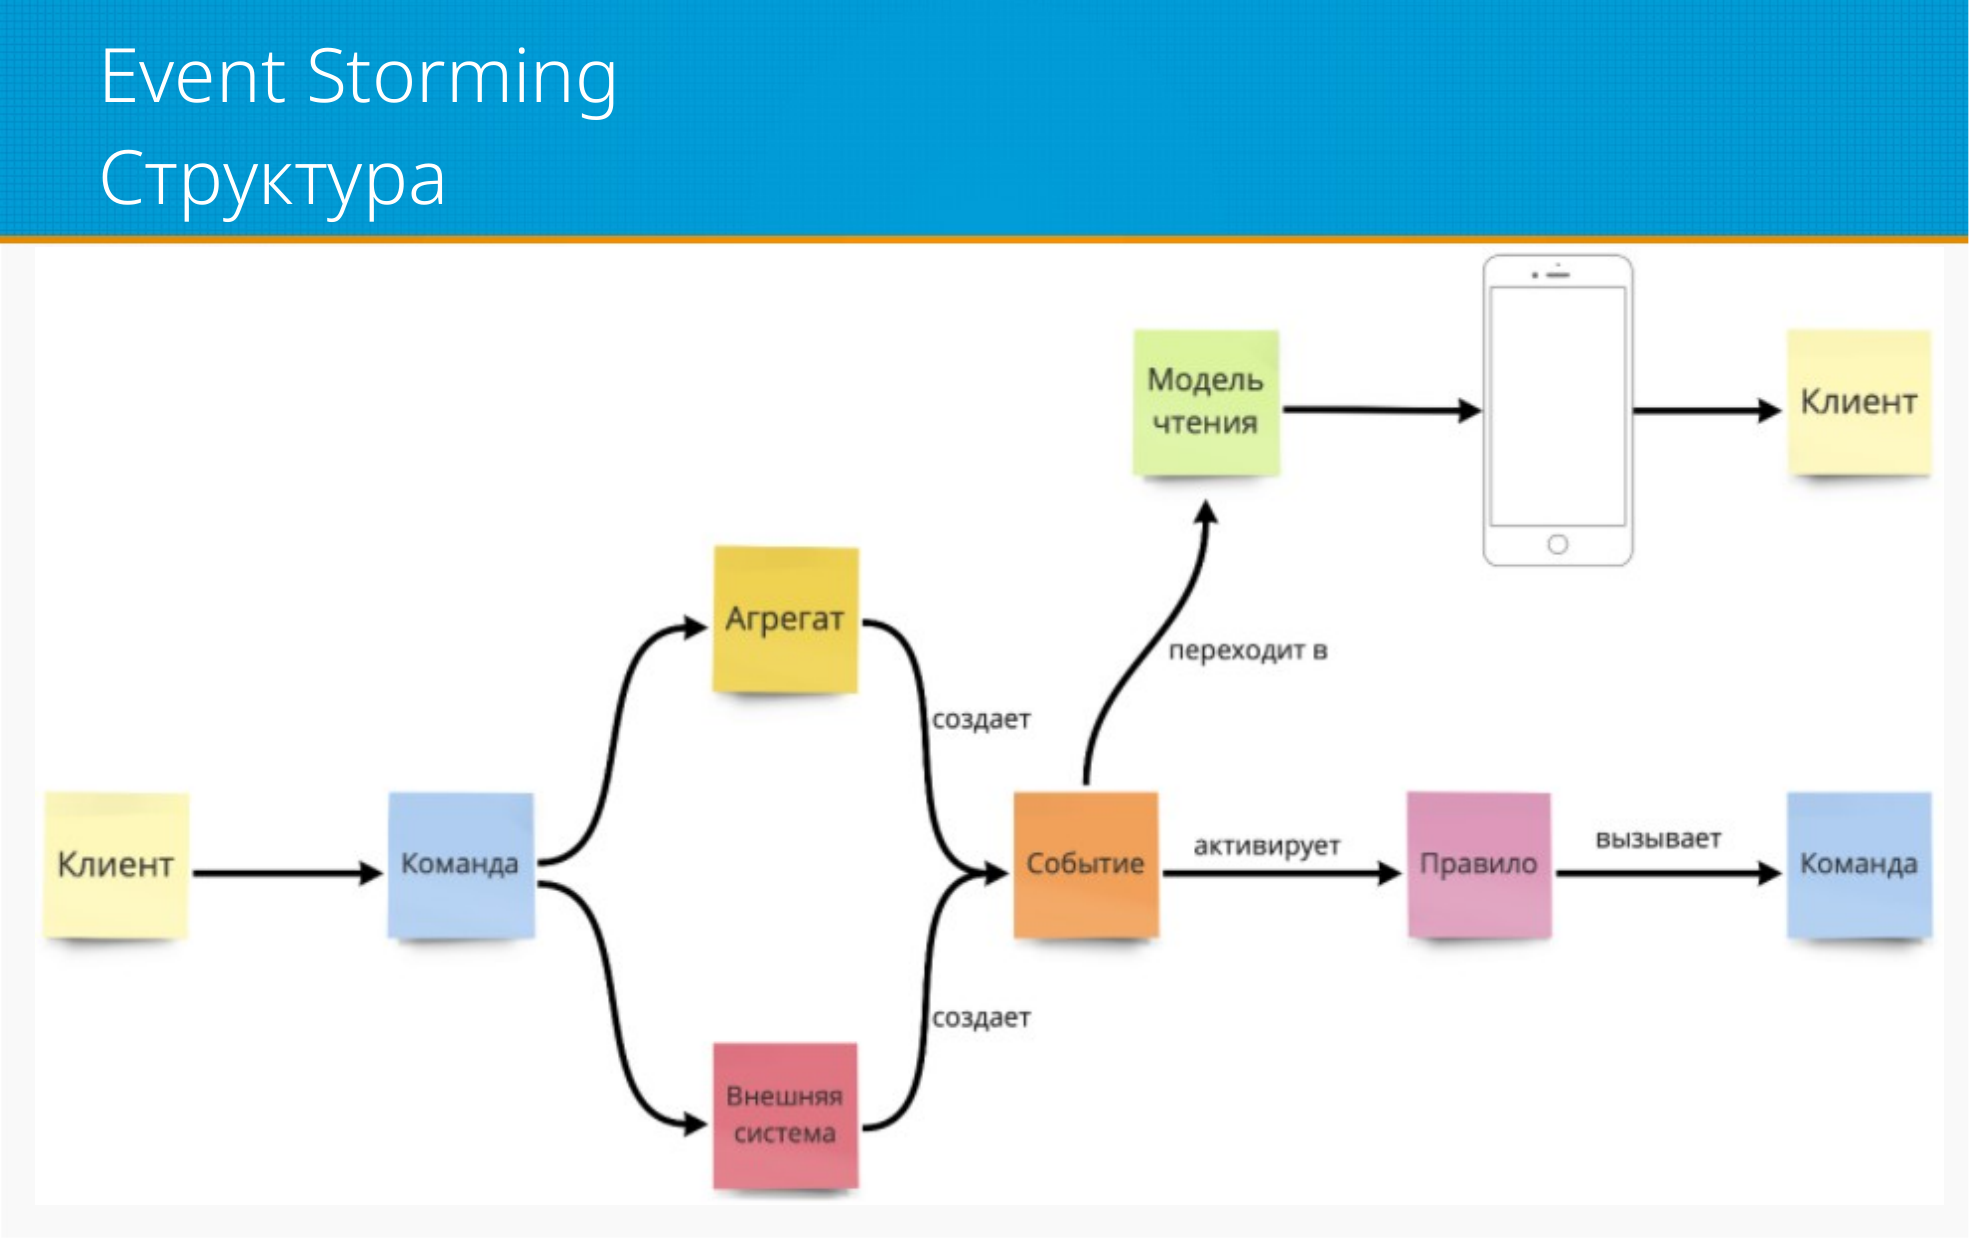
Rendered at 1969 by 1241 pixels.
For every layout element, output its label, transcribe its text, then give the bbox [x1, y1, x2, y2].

picture [0, 233, 1969, 1241]
title Event Storming Структура [98, 19, 1870, 227]
